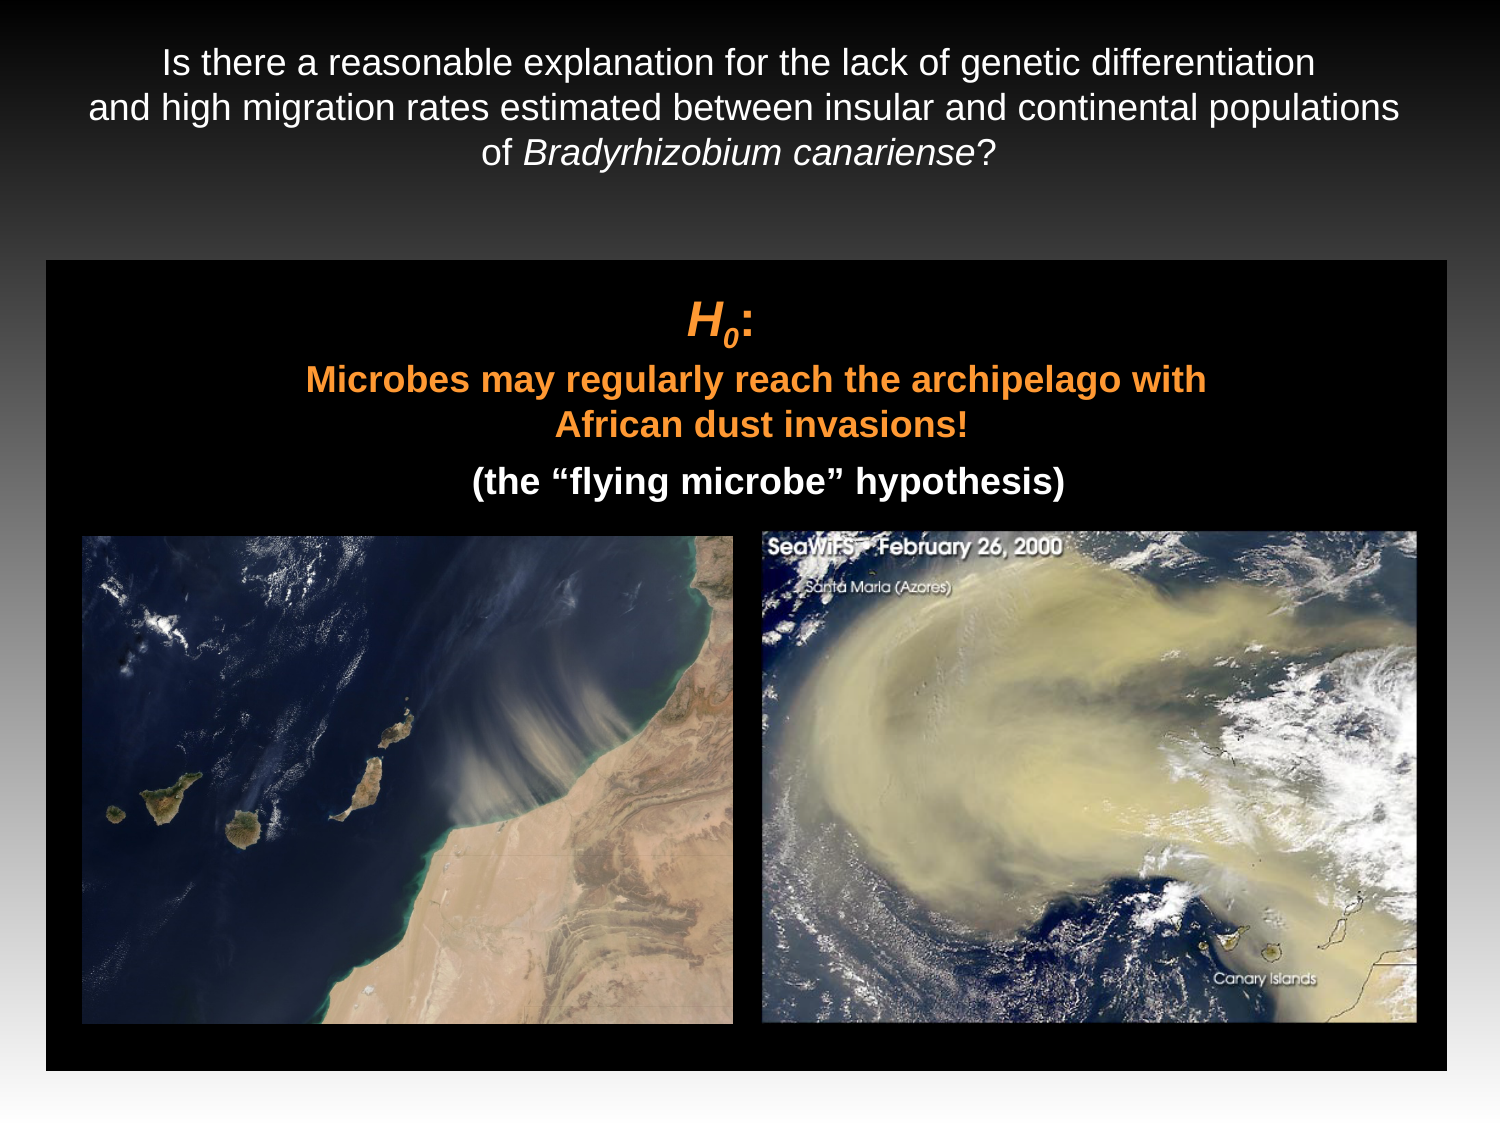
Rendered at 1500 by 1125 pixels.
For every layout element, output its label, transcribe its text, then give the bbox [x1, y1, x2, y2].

picture [46, 260, 1448, 1072]
text_box Is there a reasonable explanation for the lack of genetic differentiation and high migration rates estimated between insular and continental populations of Bradyrhizobium canariense? [73, 30, 1415, 181]
